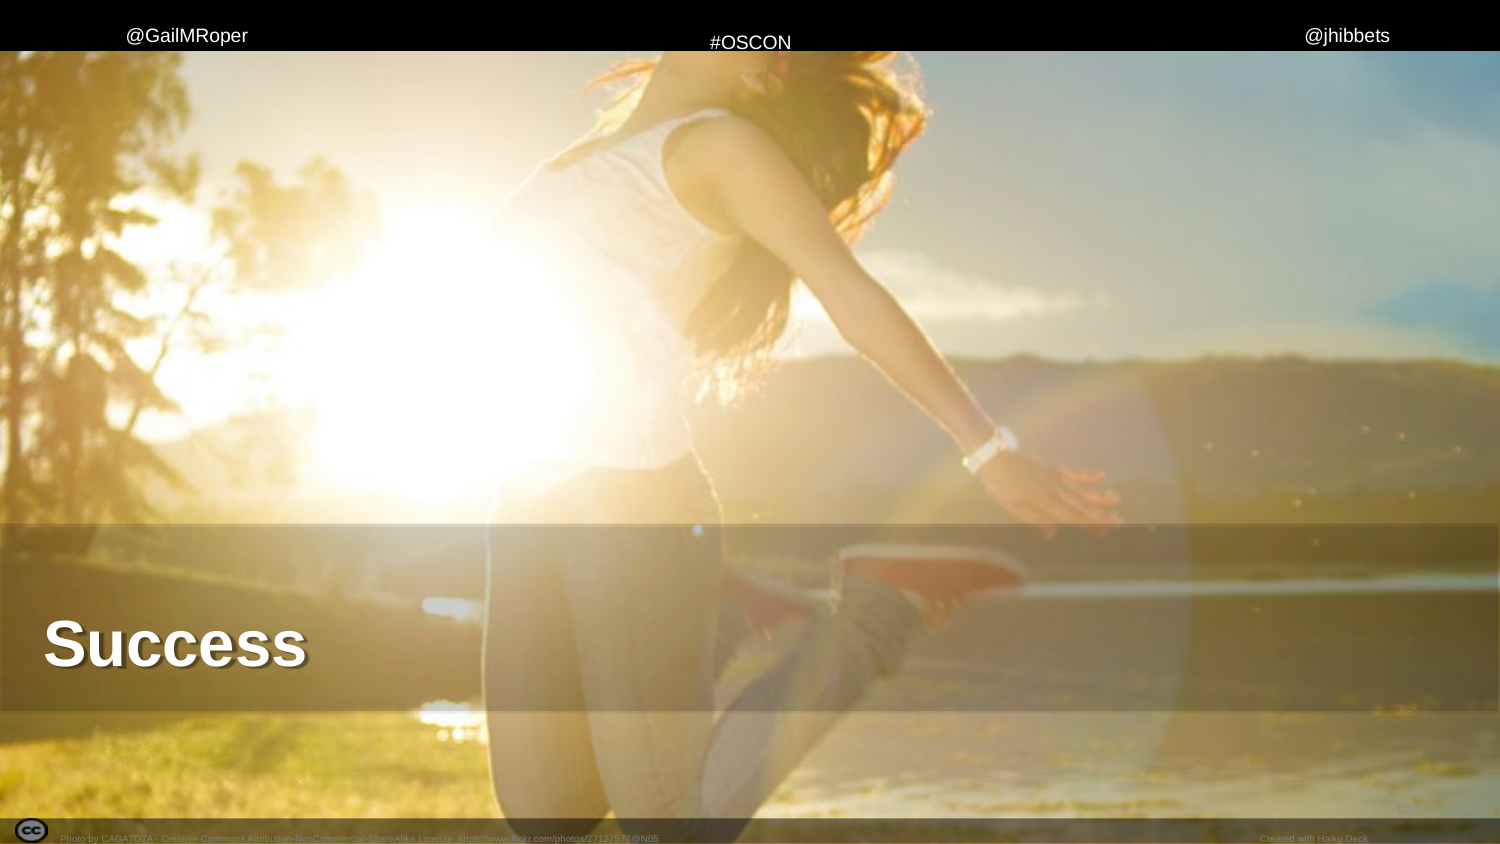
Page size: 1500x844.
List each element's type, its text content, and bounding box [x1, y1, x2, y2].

text_box Success [0, 523, 1499, 712]
text_box [0, 818, 1500, 844]
slide_number <number> [1074, 782, 1425, 827]
picture [0, 51, 1500, 818]
